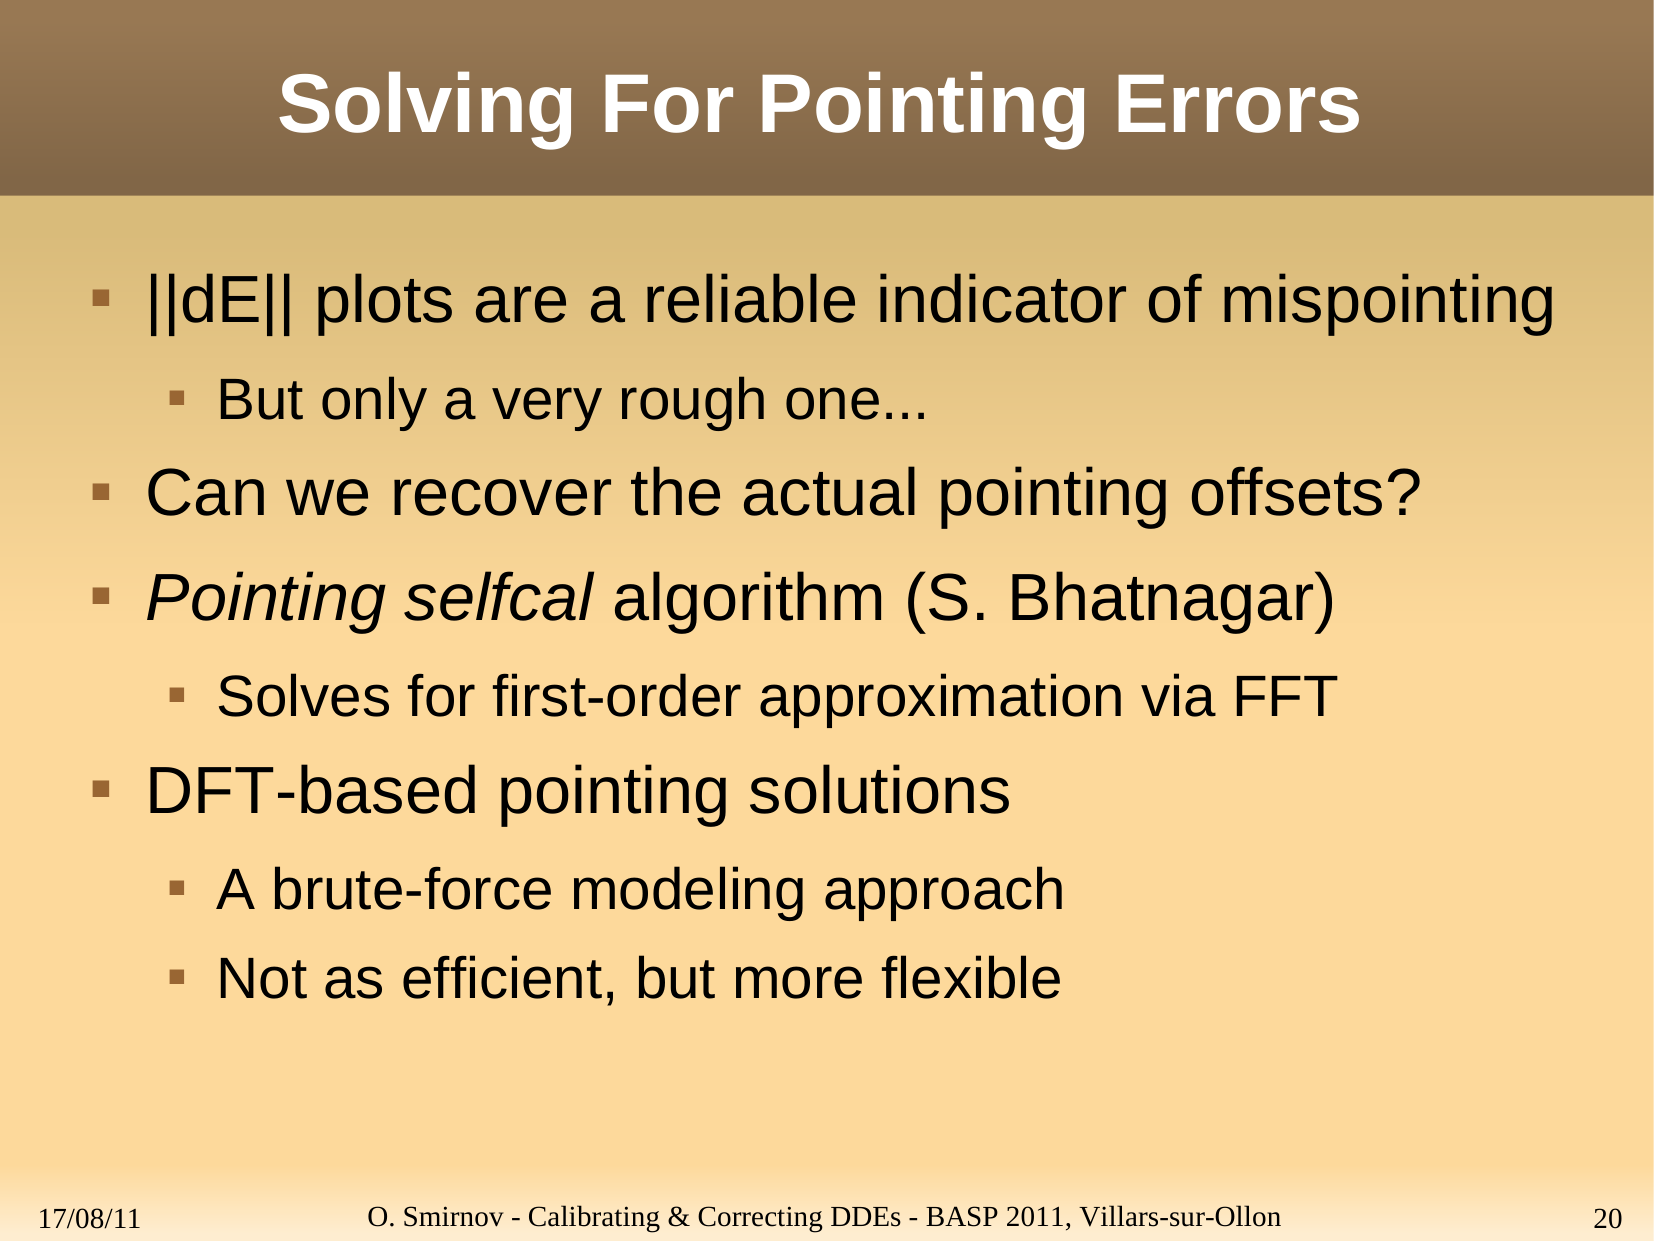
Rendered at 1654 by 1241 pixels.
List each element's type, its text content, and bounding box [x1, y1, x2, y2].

picture [0, 0, 1654, 1241]
title Solving For Pointing Errors [76, 7, 1565, 200]
list ||dE|| plots are a reliable indicator of mispointing But only a very rough one... Can we recover the actual pointing offsets? Pointing selfcal algorithm (S. Bhatnagar) Solves for first-order approximation via FFT DFT-based pointing solutions A brute-force modeling approach Not as efficient, but more flexible [75, 262, 1564, 1067]
